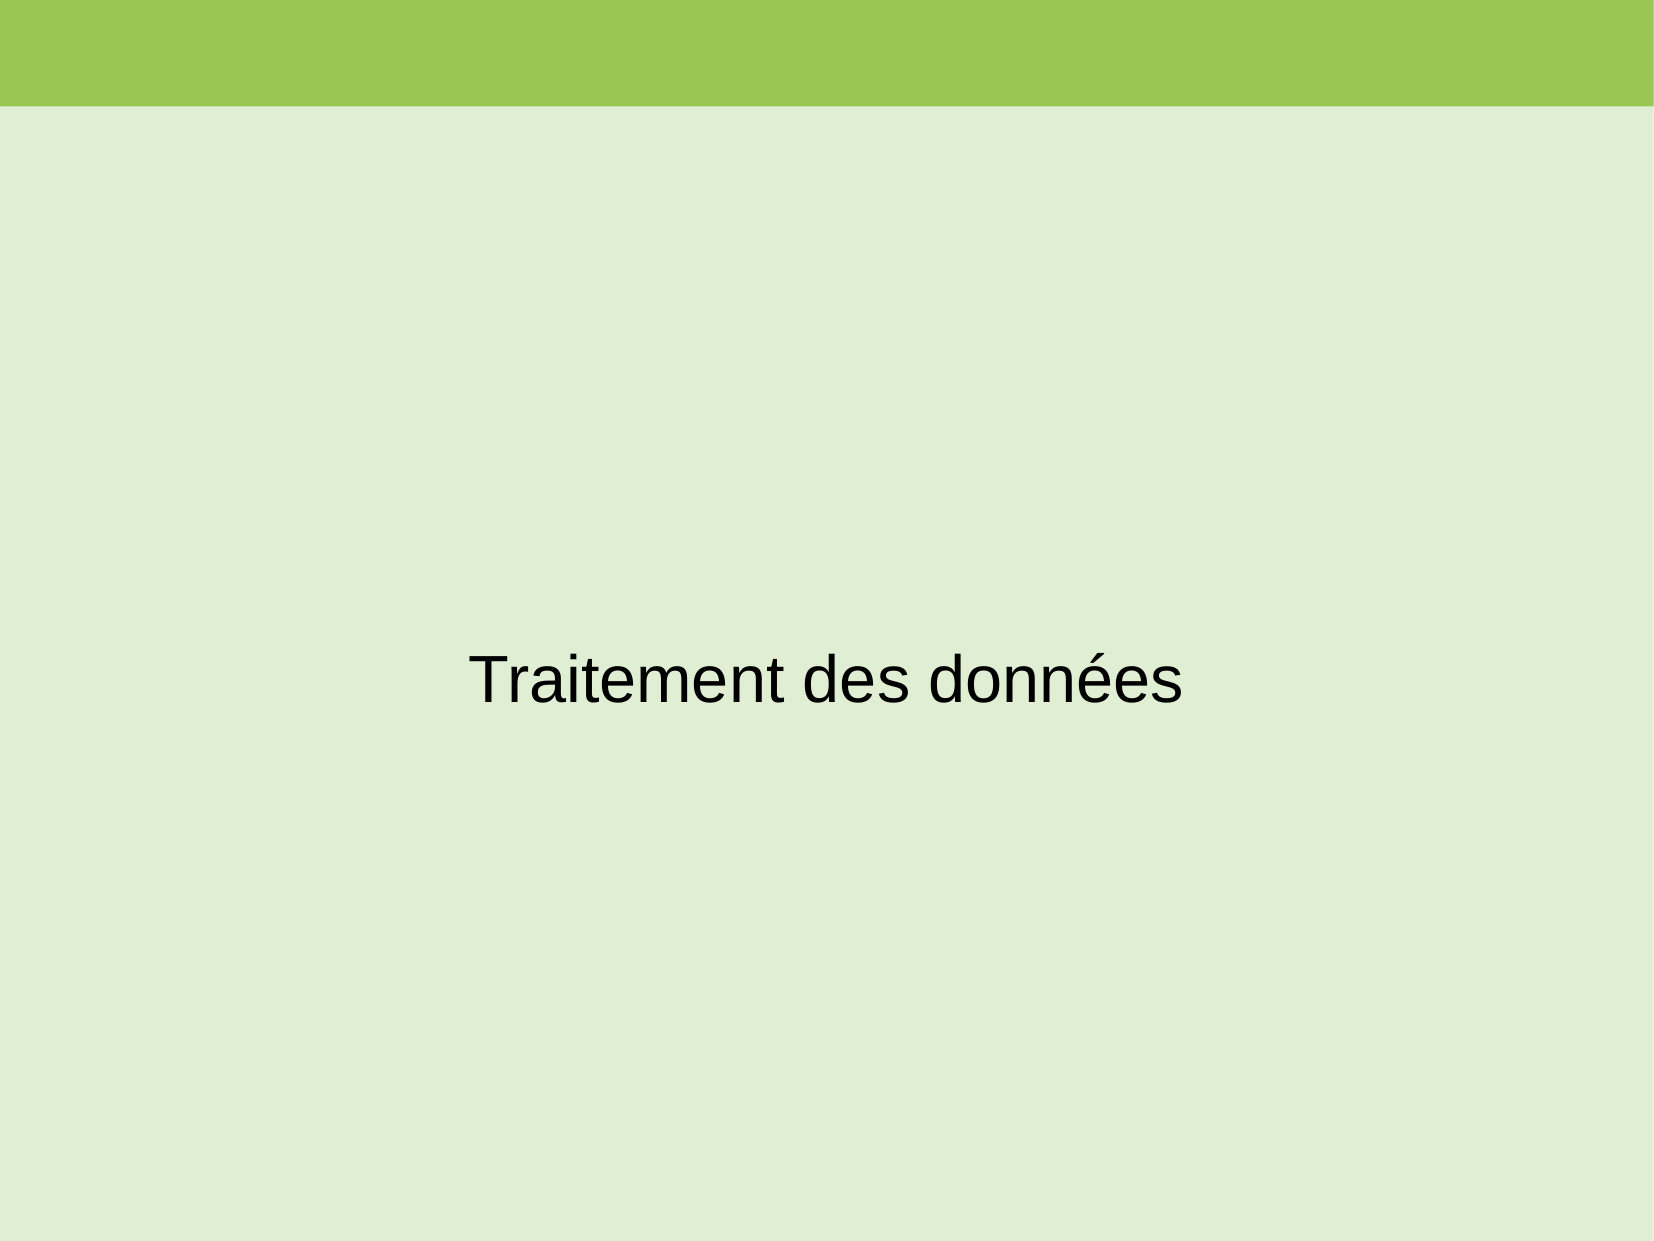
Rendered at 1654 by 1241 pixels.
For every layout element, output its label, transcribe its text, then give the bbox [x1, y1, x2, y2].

subtitle Traitement des données [82, 165, 1571, 1193]
